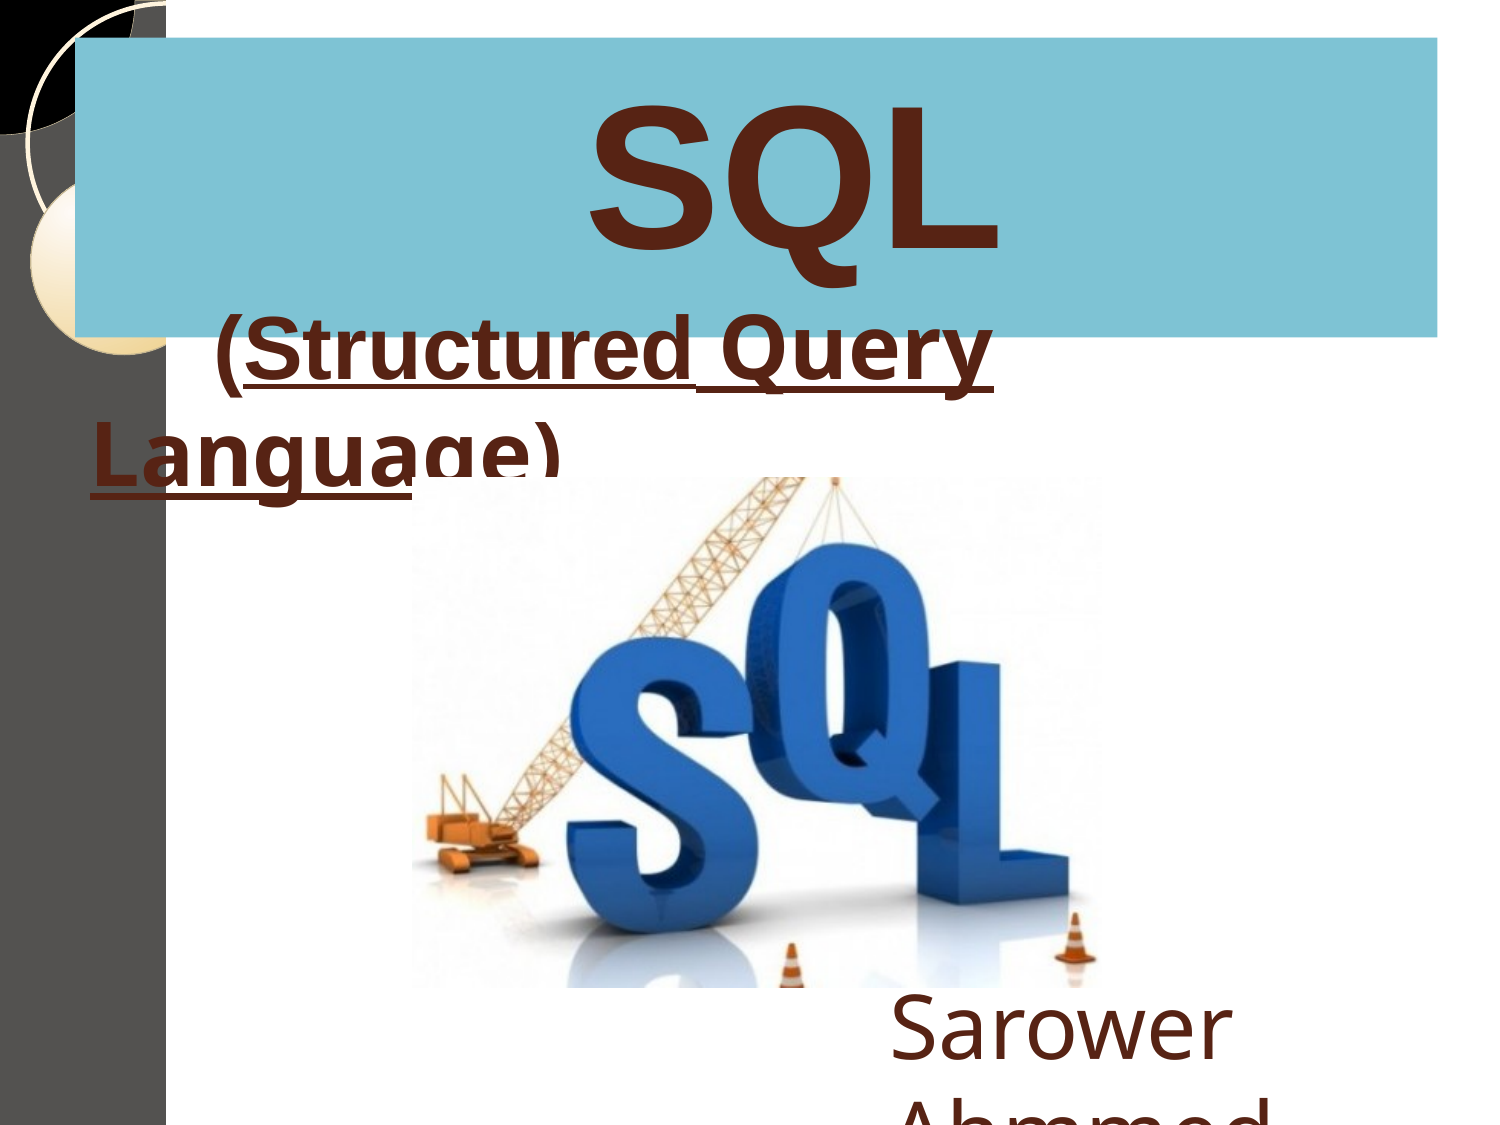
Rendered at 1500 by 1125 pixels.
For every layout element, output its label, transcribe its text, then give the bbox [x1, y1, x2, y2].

subtitle Sarower Ahmmed [875, 962, 1413, 1091]
title SQL (Structured Query Language) [75, 37, 1438, 338]
picture [412, 477, 1102, 988]
